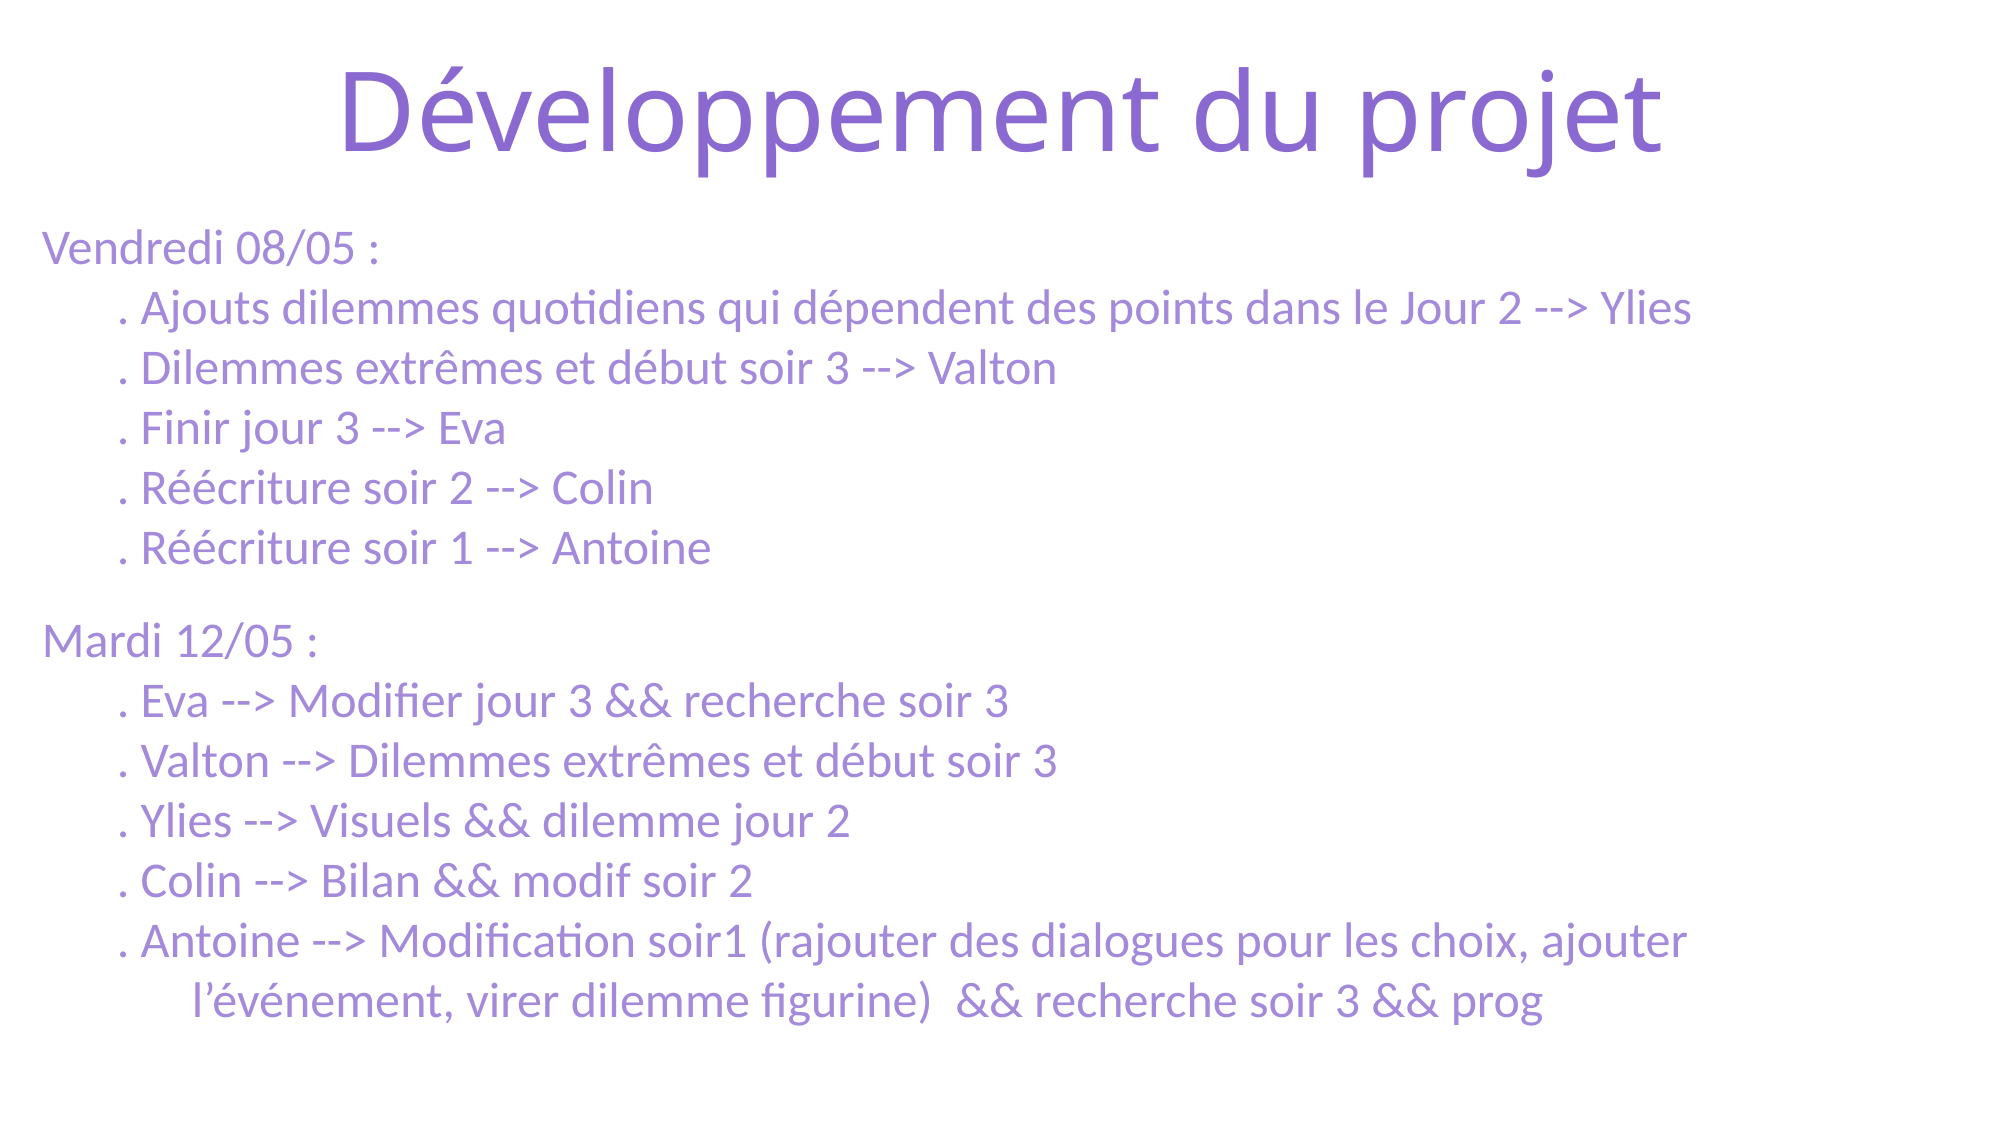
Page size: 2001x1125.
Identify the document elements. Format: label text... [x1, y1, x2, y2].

text_box Vendredi 08/05 : . Ajouts dilemmes quotidiens qui dépendent des points dans le Jour 2 --> Ylies . Dilemmes extrêmes et début soir 3 --> Valton . Finir jour 3 --> Eva . Réécriture soir 2 --> Colin . Réécriture soir 1 --> Antoine [26, 207, 1937, 586]
text_box Mardi 12/05 : . Eva --> Modifier jour 3 && recherche soir 3 . Valton --> Dilemmes extrêmes et début soir 3 . Ylies --> Visuels && dilemme jour 2 . Colin --> Bilan && modif soir 2 . Antoine --> Modification soir1 (rajouter des dialogues pour les choix, ajouter l’événement, virer dilemme figurine) && recherche soir 3 && prog [26, 599, 2000, 1040]
title Développement du projet [137, 46, 1863, 265]
